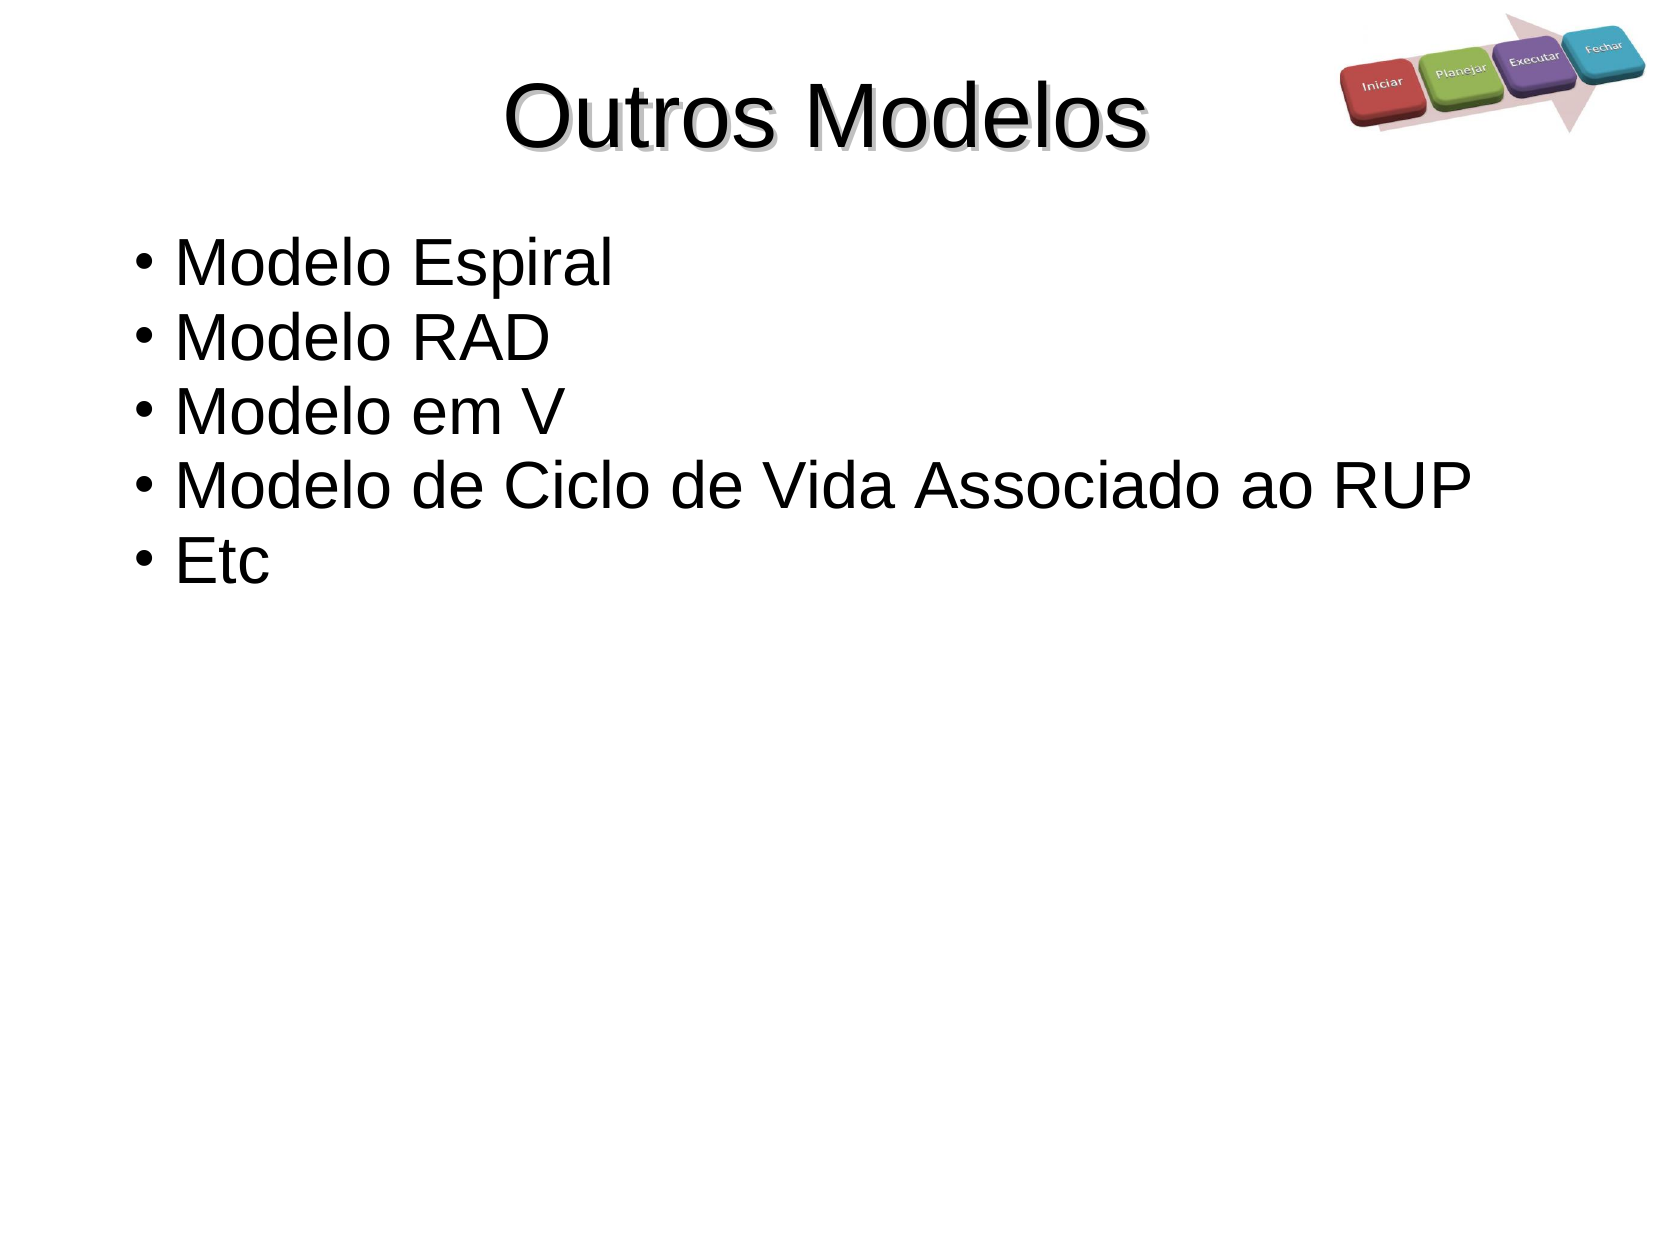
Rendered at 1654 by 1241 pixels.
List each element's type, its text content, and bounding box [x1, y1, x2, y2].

text_box Modelo Espiral Modelo RAD Modelo em V Modelo de Ciclo de Vida Associado ao RUP Etc [117, 218, 1524, 606]
chart [1334, 13, 1647, 136]
title Outros Modelos [82, 17, 1571, 210]
